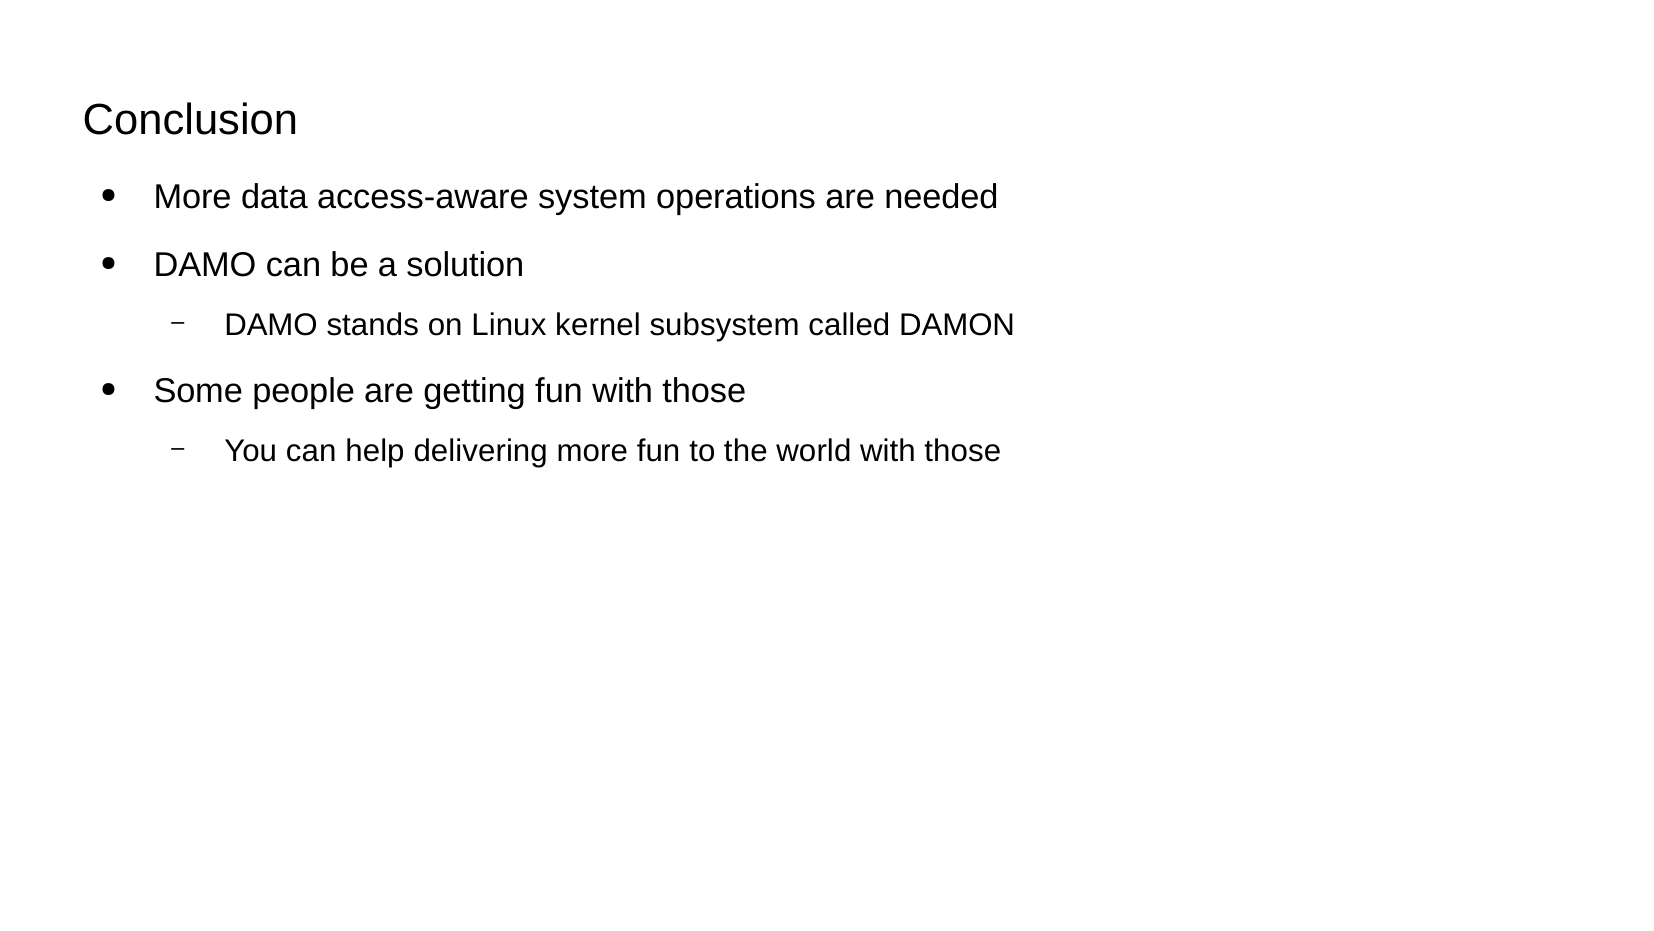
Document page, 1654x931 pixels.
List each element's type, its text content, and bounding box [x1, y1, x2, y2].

title Conclusion [82, 81, 1571, 157]
list More data access-aware system operations are needed DAMO can be a solution DAMO stands on Linux kernel subsystem called DAMON Some people are getting fun with those You can help delivering more fun to the world with those [82, 177, 1571, 833]
